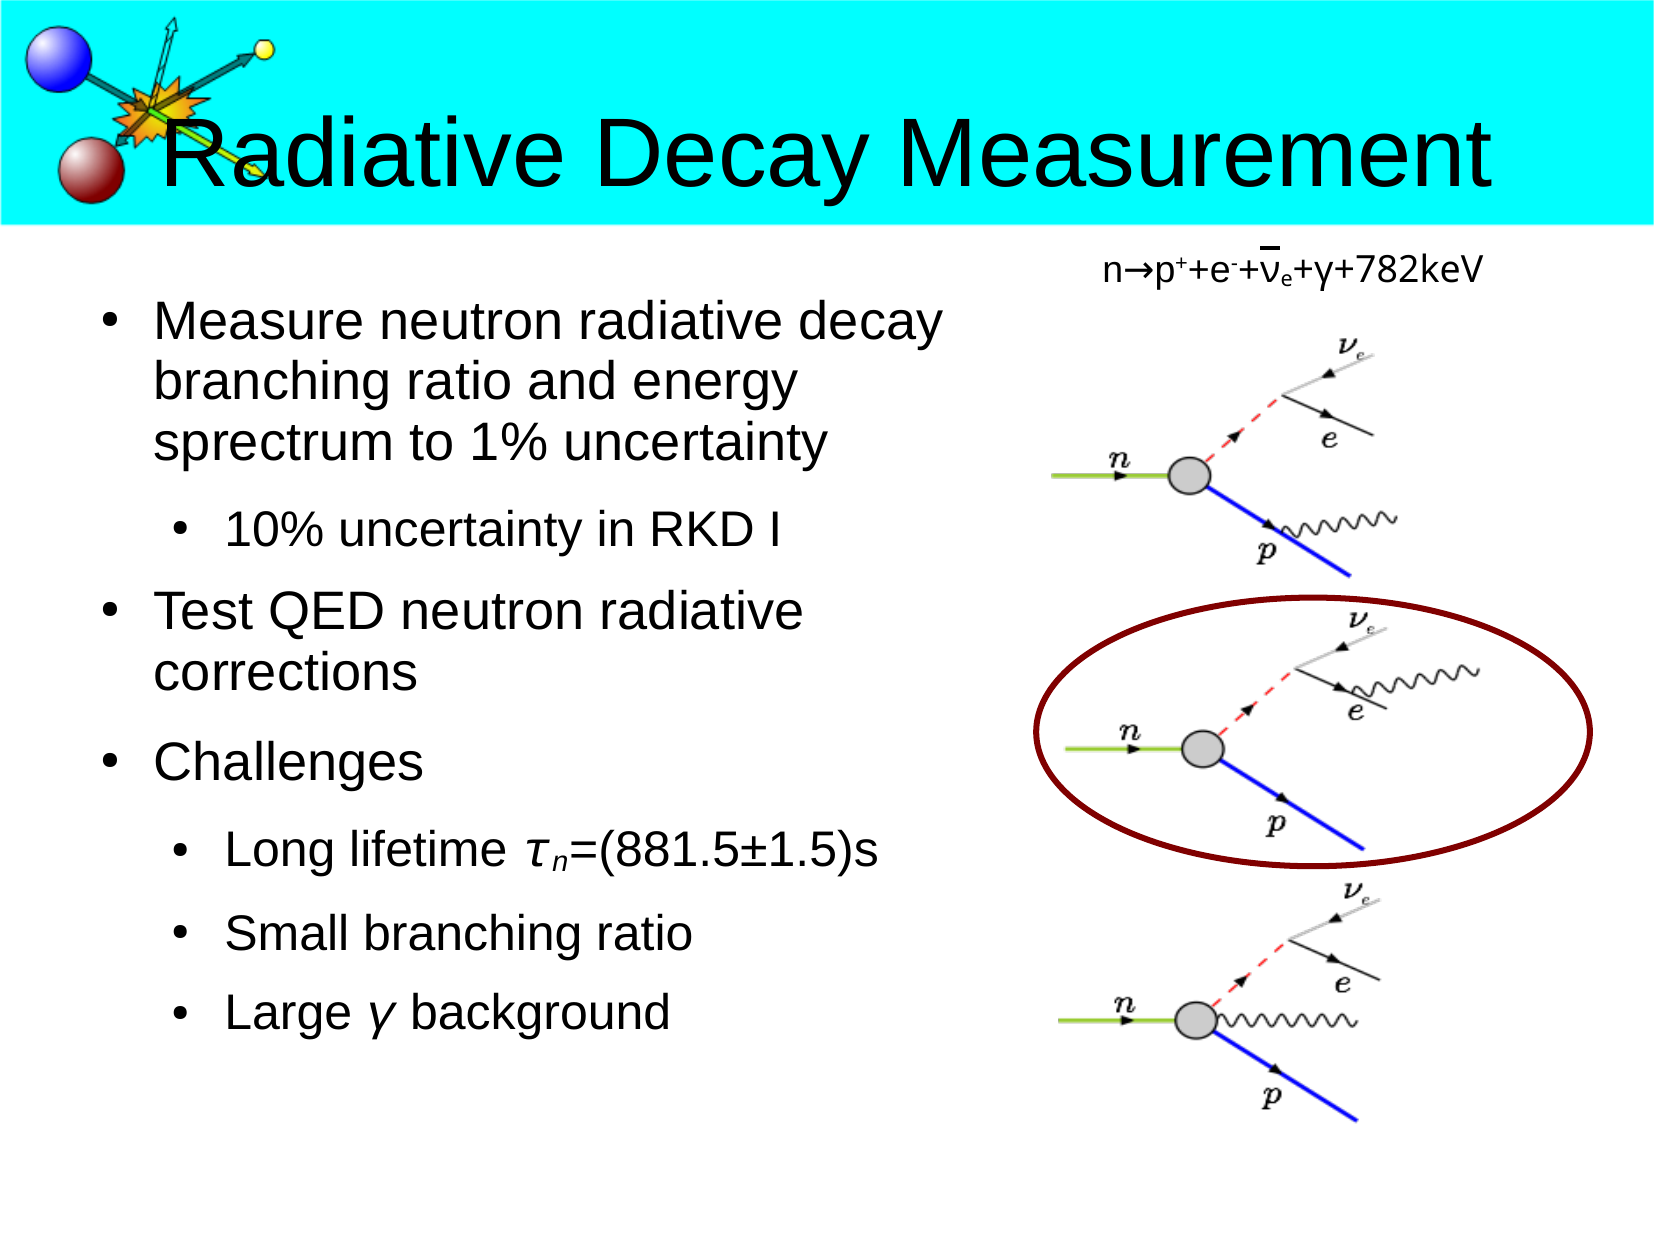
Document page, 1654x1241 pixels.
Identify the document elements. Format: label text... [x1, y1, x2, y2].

list Measure neutron radiative decay branching ratio and energy sprectrum to 1% uncertainty 10% uncertainty in RKD I Test QED neutron radiative corrections Challenges Long lifetime τn=(881.5±1.5)s Small branching ratio Large γ background [82, 290, 968, 1109]
title Radiative Decay Measurement [82, 49, 1571, 257]
picture [0, 0, 1654, 1241]
text_box n→p++e-+νe+γ+782keV [1087, 235, 1599, 312]
